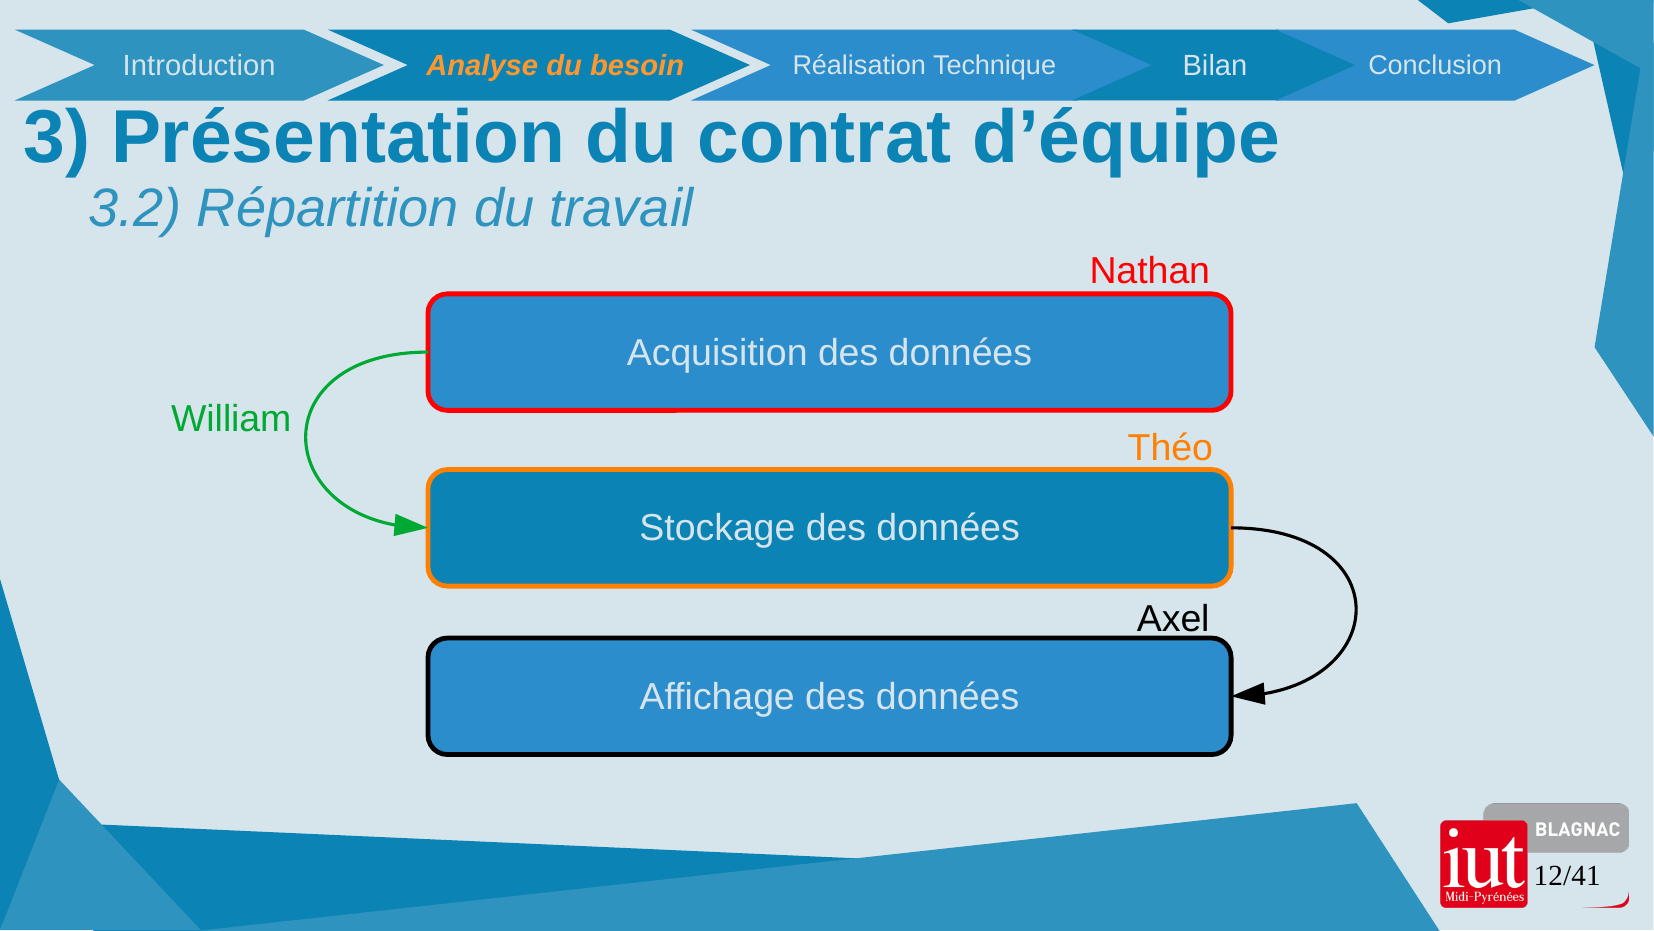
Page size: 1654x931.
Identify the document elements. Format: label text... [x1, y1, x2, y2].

text_box Théo [1113, 419, 1228, 477]
picture [1440, 803, 1629, 908]
title 3.2) Répartition du travail [88, 177, 1388, 238]
text_box Axel [1122, 590, 1225, 648]
text_box Acquisition des données [427, 293, 1232, 411]
text_box Réalisation Technique [690, 29, 1149, 101]
text_box Bilan [1071, 29, 1353, 101]
title 3) Présentation du contrat d’équipe [23, 94, 1512, 179]
text_box Conclusion [1275, 29, 1595, 101]
text_box Analyse du besoin [327, 29, 751, 101]
text_box Affichage des données [427, 638, 1232, 755]
text_box Nathan [1074, 242, 1229, 299]
text_box William [156, 389, 307, 447]
text_box Introduction [14, 29, 384, 101]
text_box Stockage des données [427, 469, 1232, 587]
